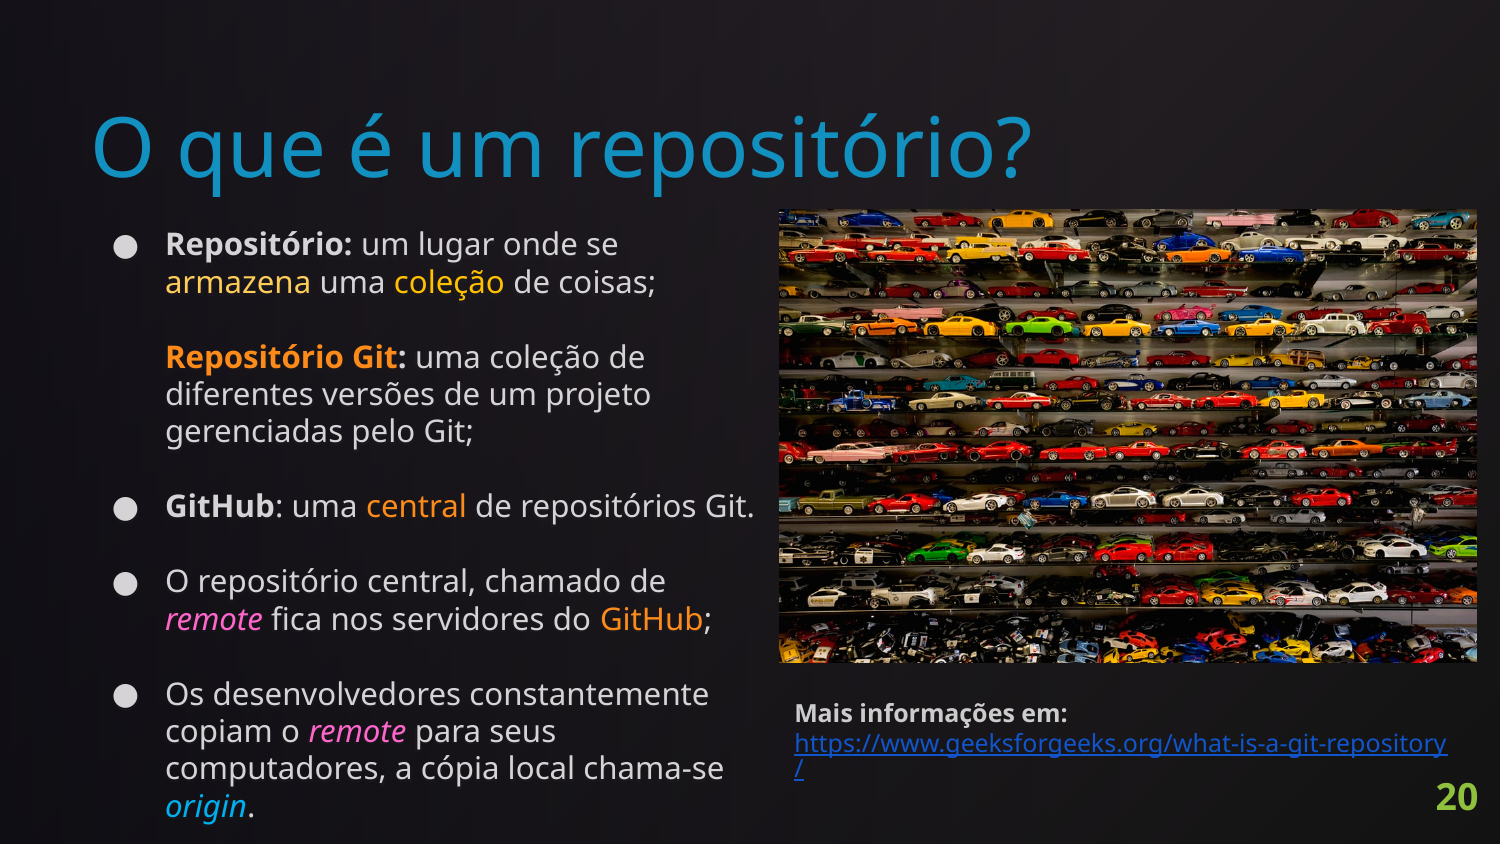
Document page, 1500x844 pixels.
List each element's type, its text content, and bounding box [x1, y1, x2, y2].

picture [779, 209, 1477, 663]
title O que é um repositório? [75, 27, 1140, 209]
slide_number <number> [1407, 752, 1494, 844]
list Repositório: um lugar onde se armazena uma coleção de coisas; Repositório Git: uma coleção de diferentes versões de um projeto gerenciadas pelo Git; GitHub: uma central de repositórios Git. O repositório central, chamado de remote fica nos servidores do GitHub; Os desenvolvedores constantemente copiam o remote para seus computadores, a cópia local chama-se origin. [75, 209, 780, 844]
text_box Mais informações em: https://www.geeksforgeeks.org/what-is-a-git-repository/ [779, 682, 1467, 753]
